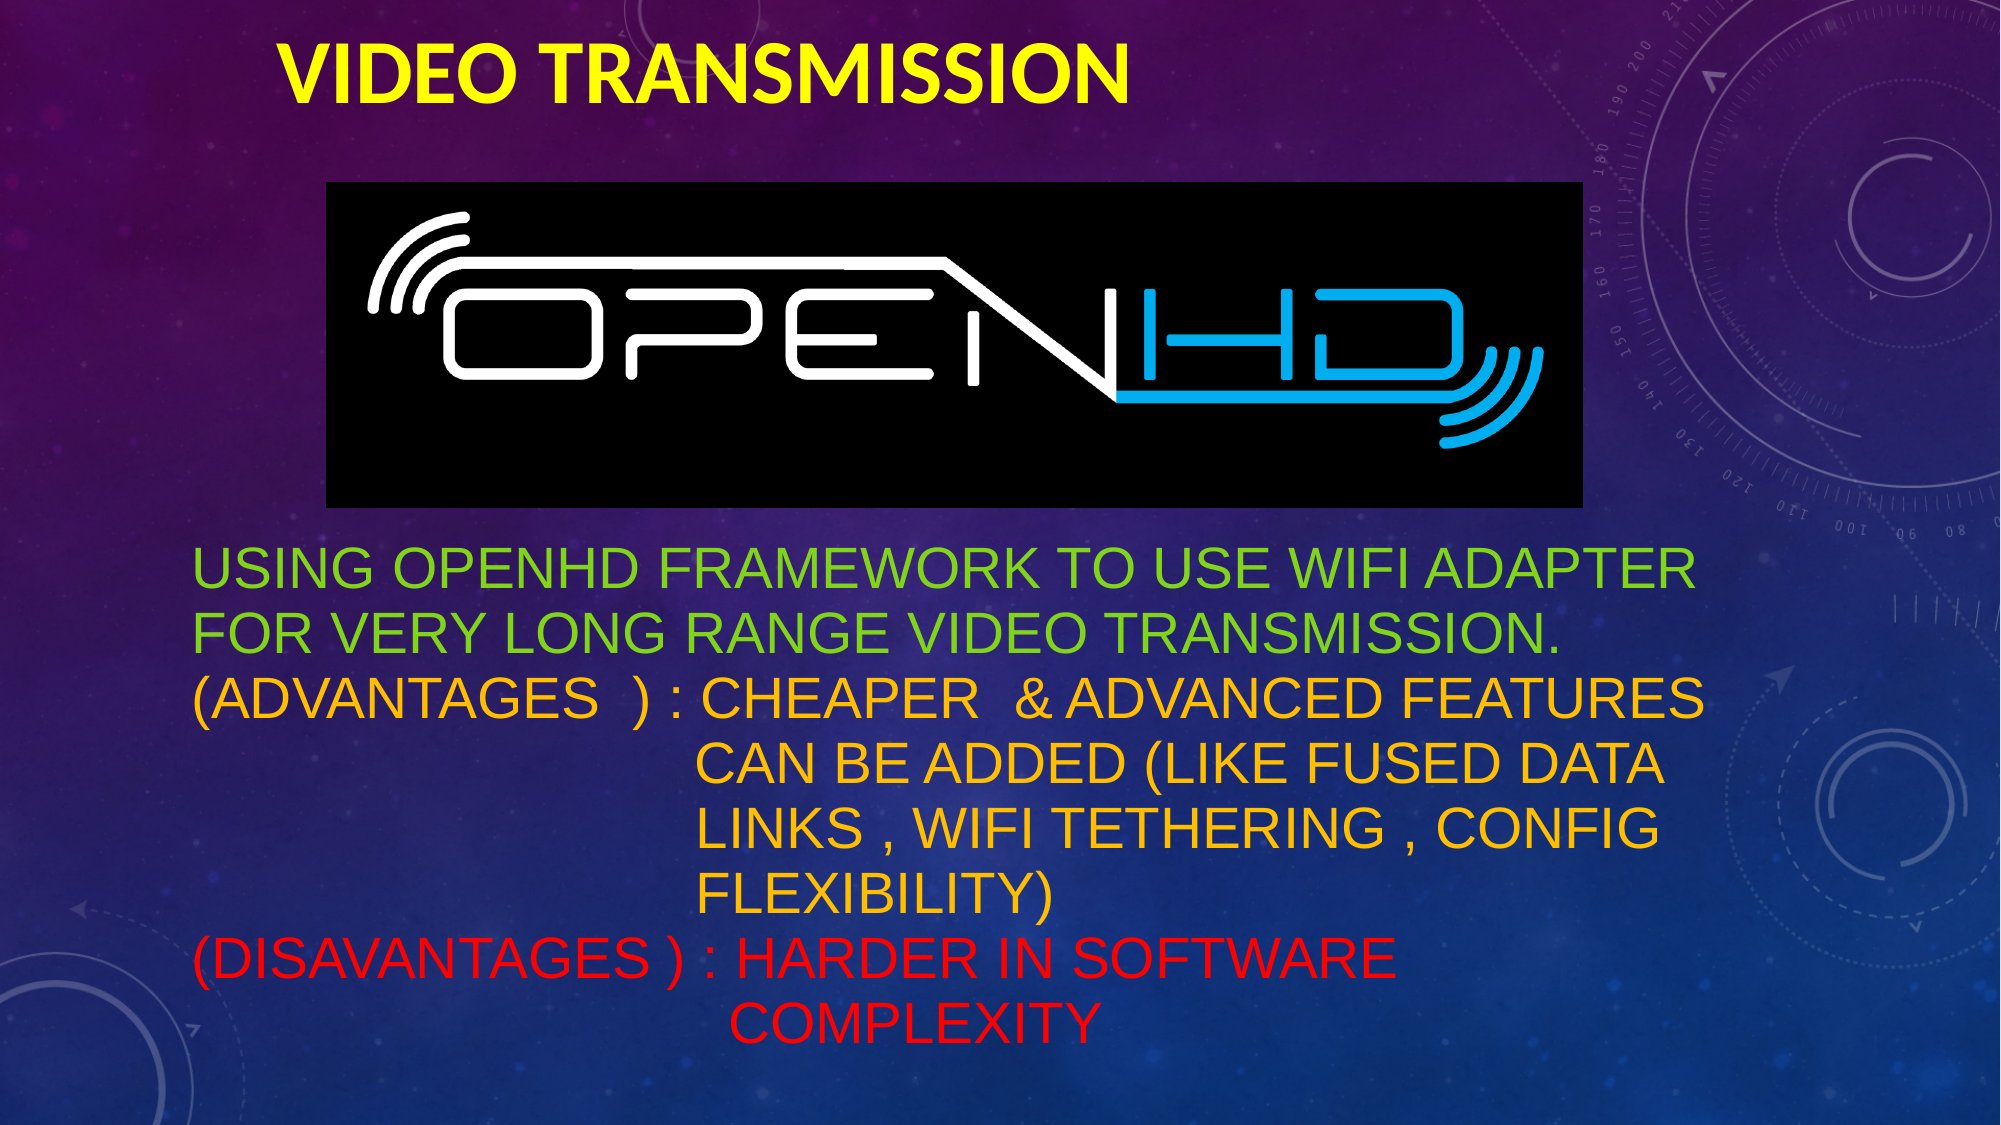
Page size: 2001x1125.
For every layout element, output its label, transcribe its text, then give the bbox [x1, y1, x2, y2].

picture [0, 0, 2001, 1125]
title VIDEO TRANSMISSION [0, 0, 1749, 260]
text_box USING OPENHD FRAMEWORK TO USE WIFI ADAPTER FOR VERY LONG RANGE VIDEO TRANSMISSION. (ADVANTAGES ) : CHEAPER & ADVANCED FEATURES CAN BE ADDED (LIKE FUSED DATA LINKS , WIFI TETHERING , CONFIG FLEXIBILITY) (DISAVANTAGES ) : HARDER IN SOFTWARE COMPLEXITY [177, 528, 1760, 1063]
